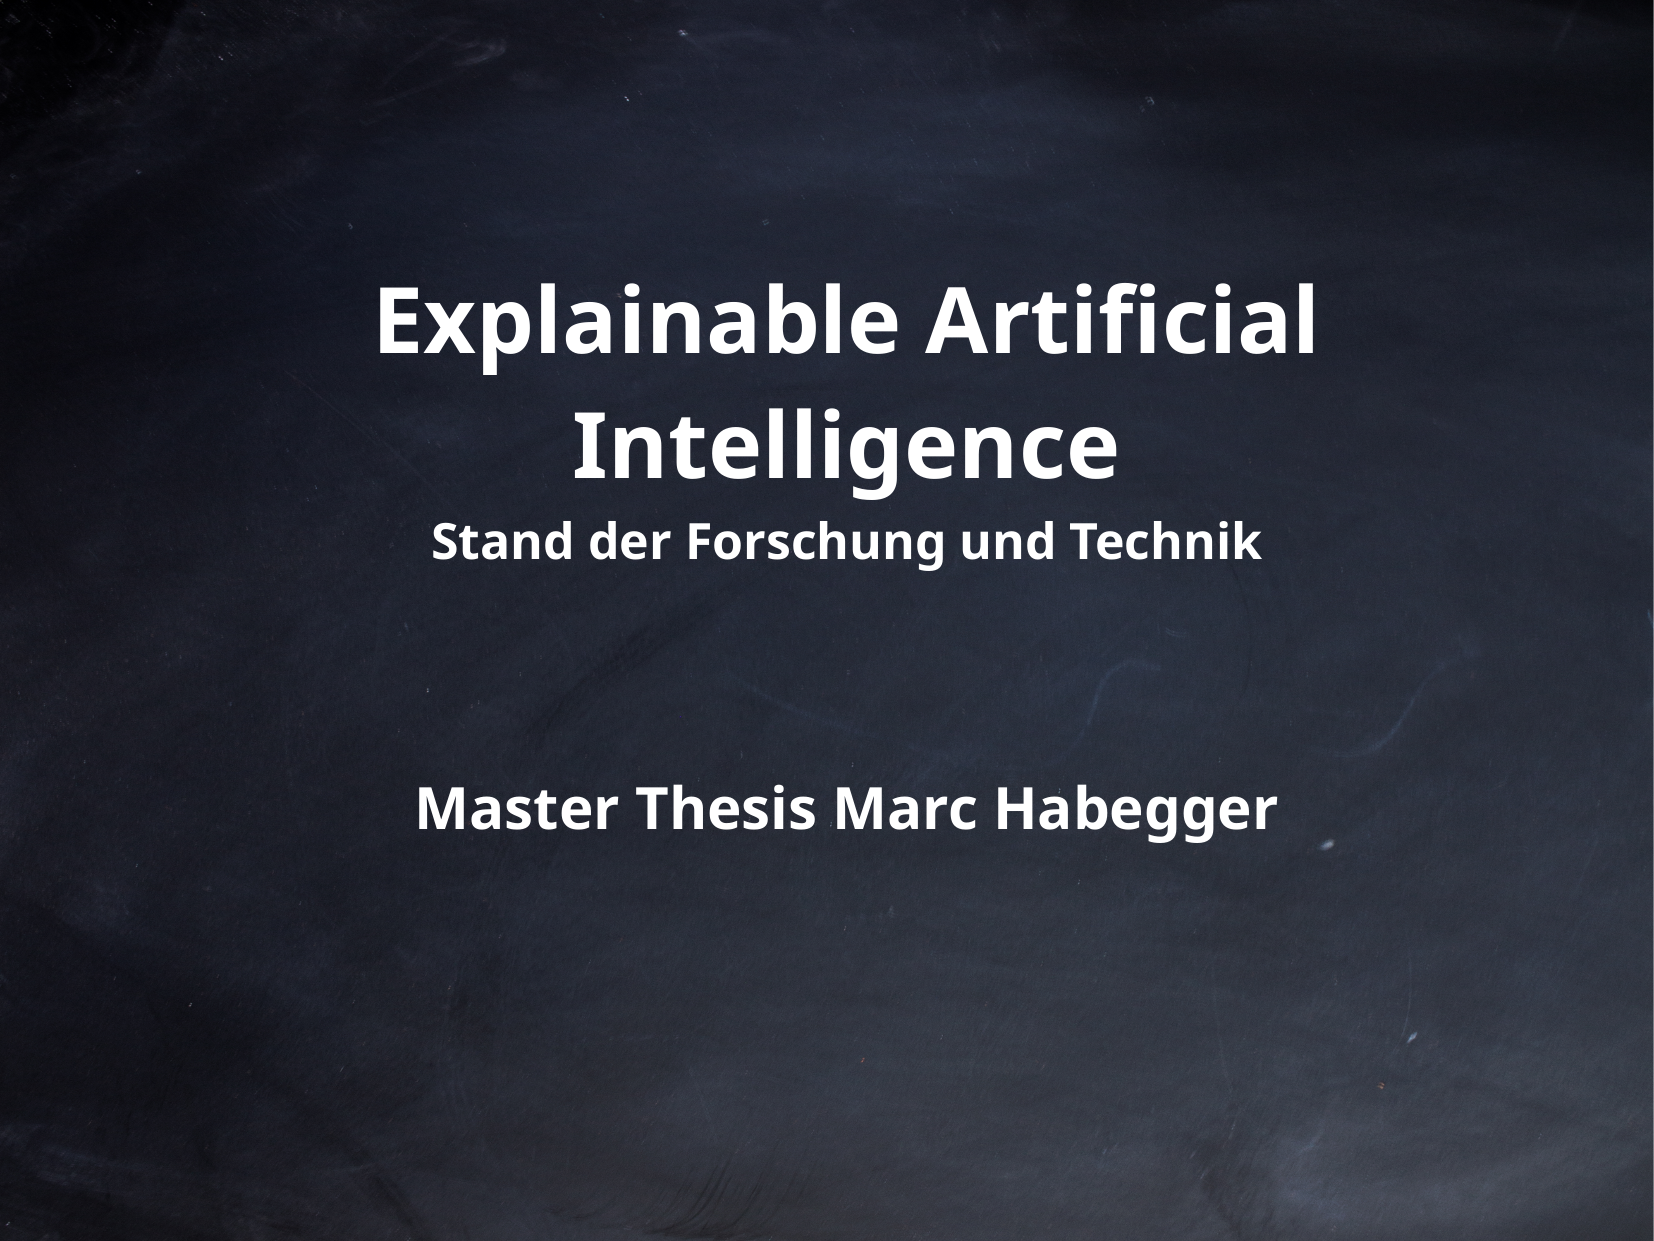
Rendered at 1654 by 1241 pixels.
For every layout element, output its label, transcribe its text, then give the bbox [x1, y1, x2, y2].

title Explainable Artificial Intelligence Stand der Forschung und Technik Master Thesis Marc Habegger [102, 297, 1591, 805]
picture [0, 0, 1654, 1241]
